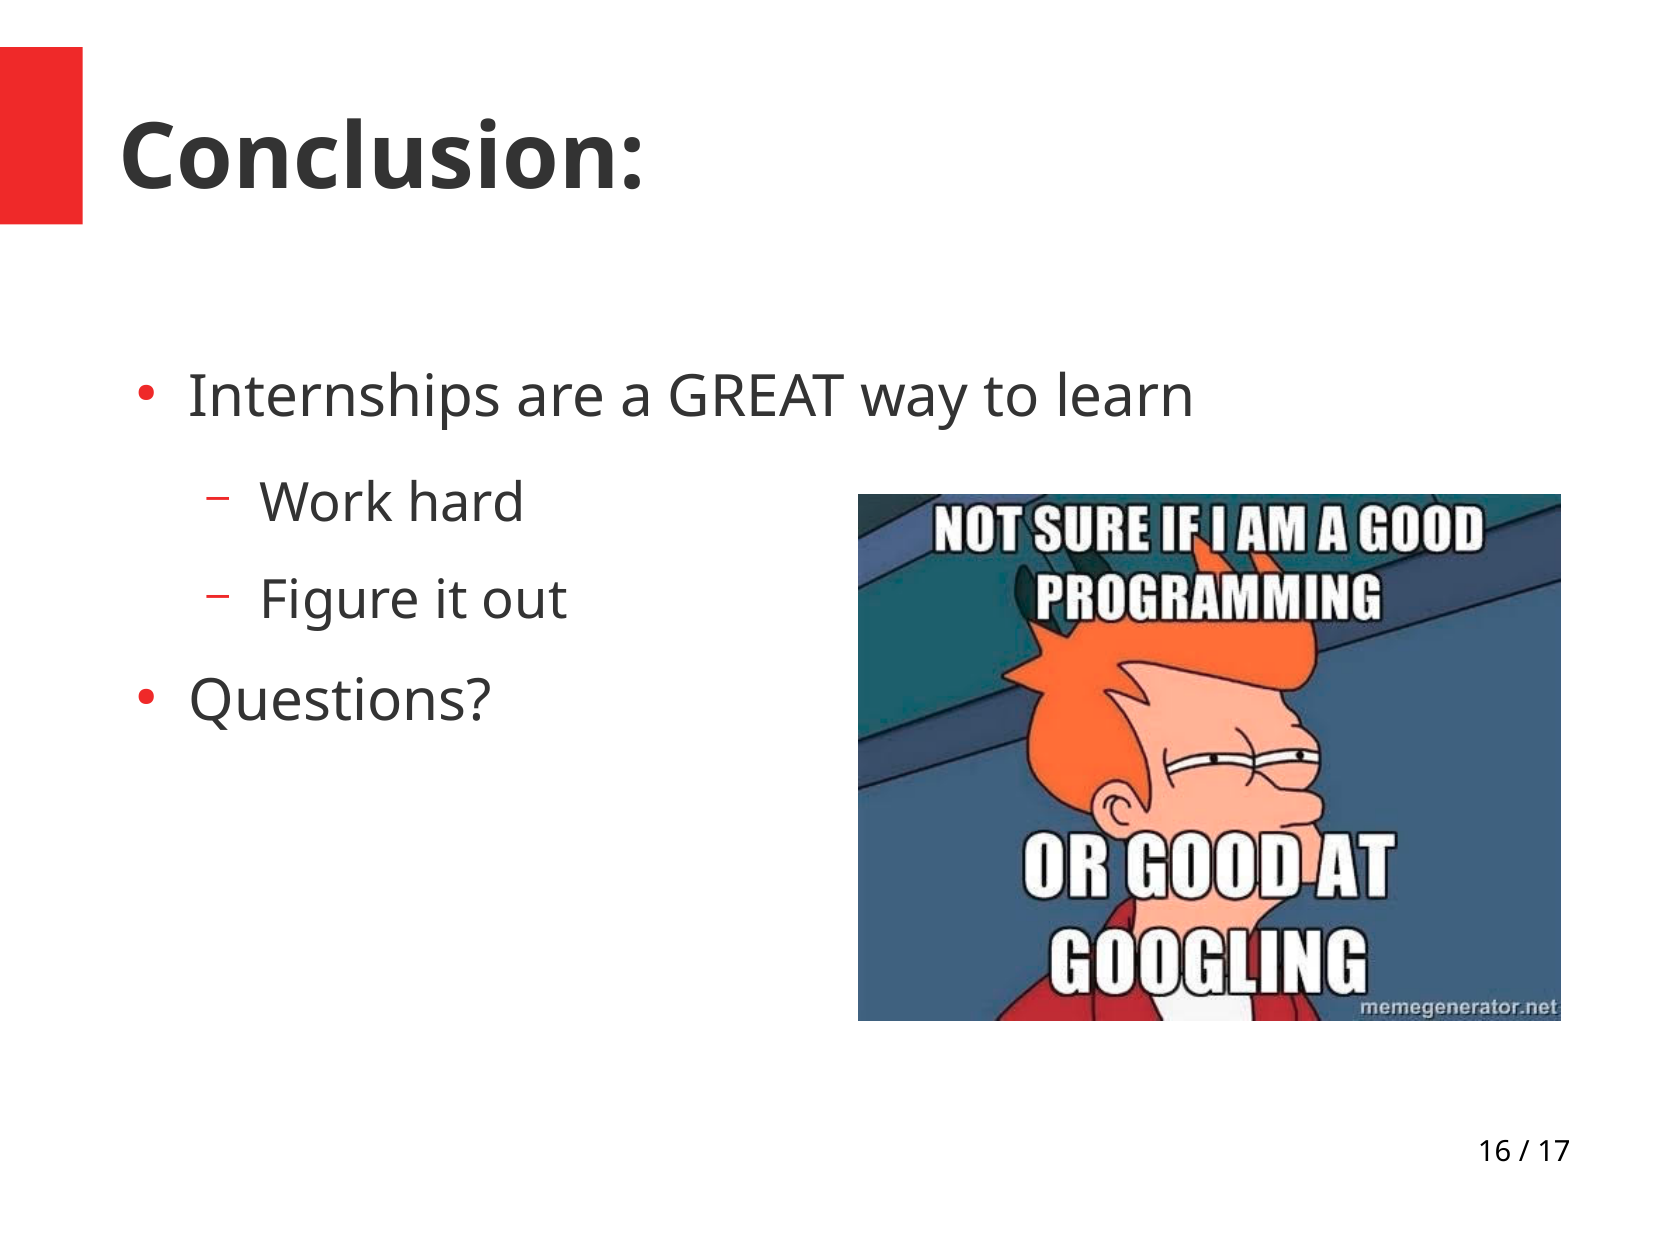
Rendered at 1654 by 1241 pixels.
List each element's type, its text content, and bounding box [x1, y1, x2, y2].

title Conclusion: [118, 49, 1571, 257]
list Internships are a GREAT way to learn Work hard Figure it out Questions? [118, 354, 1536, 1074]
picture [858, 494, 1561, 1021]
